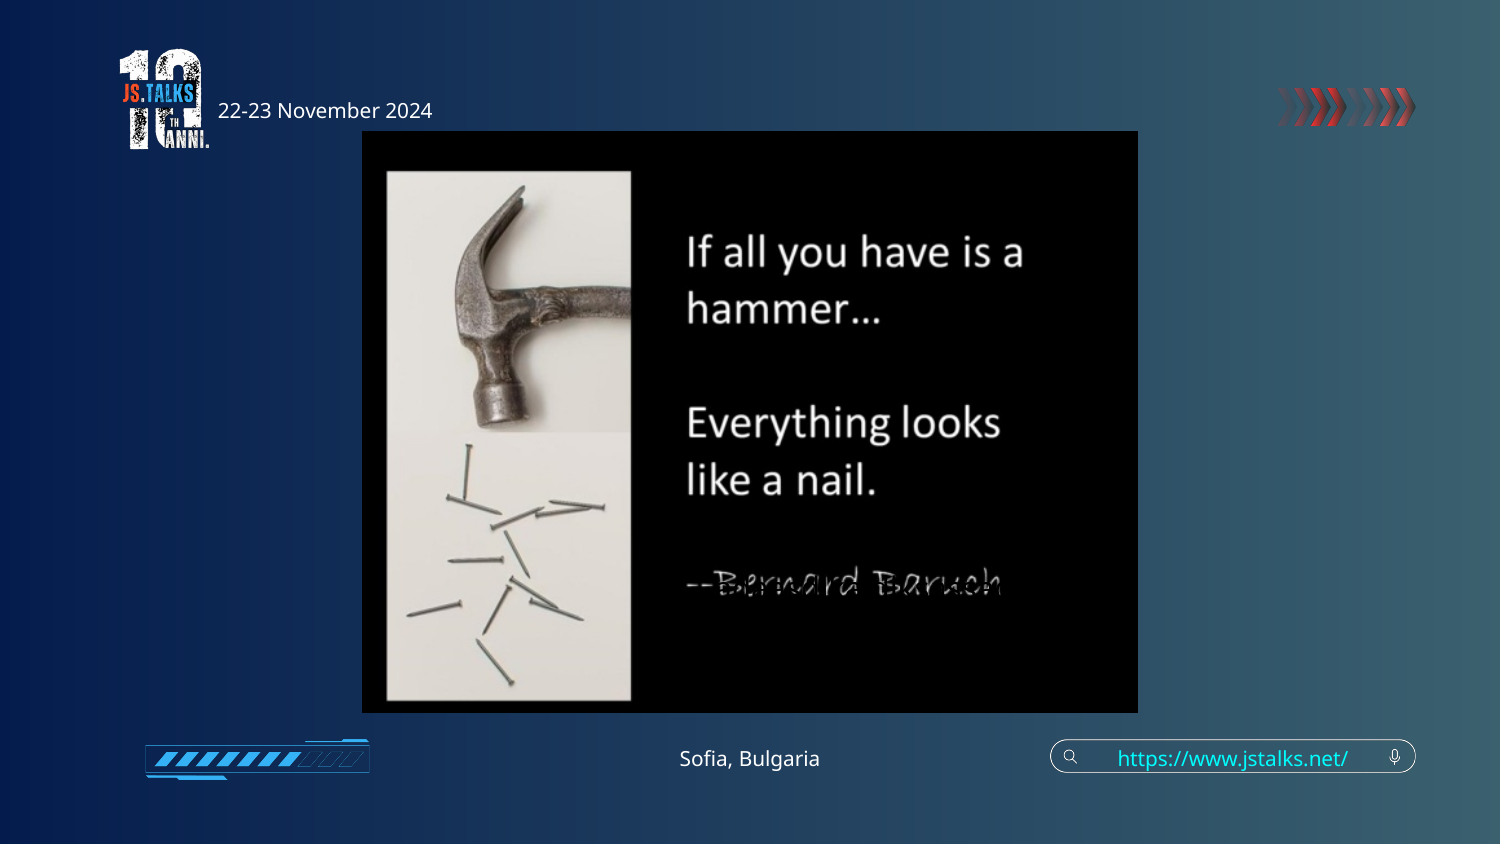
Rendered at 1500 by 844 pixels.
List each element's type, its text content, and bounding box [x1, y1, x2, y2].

text_box 22-23 November 2024 [217, 95, 507, 123]
text_box Sofia, Bulgaria [654, 744, 846, 772]
text_box adaasdlkajdlksassadsa [654, 550, 1078, 659]
text_box [65, 0, 258, 231]
text_box https://www.jstalks.net/ [1103, 744, 1362, 772]
text_box [1277, 88, 1416, 126]
text_box [145, 739, 370, 780]
picture [362, 131, 1138, 713]
text_box [1050, 739, 1416, 773]
